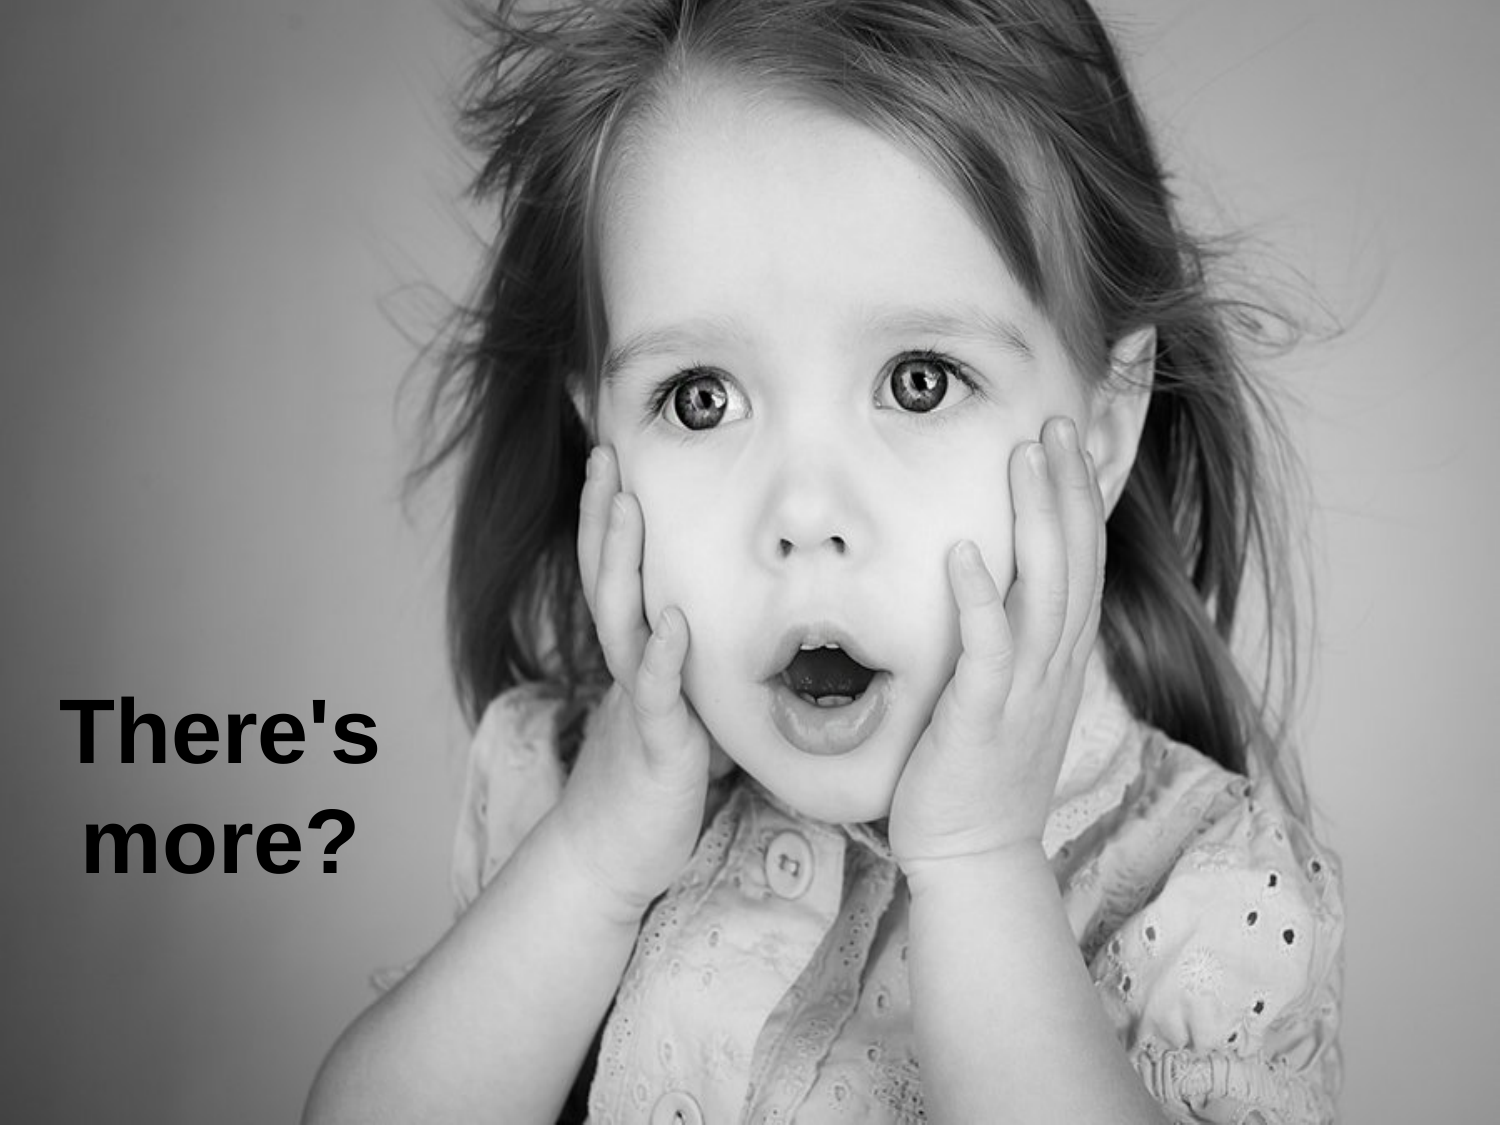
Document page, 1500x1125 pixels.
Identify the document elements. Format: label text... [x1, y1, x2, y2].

text_box There's more? [44, 664, 397, 899]
picture [0, 0, 1500, 1125]
